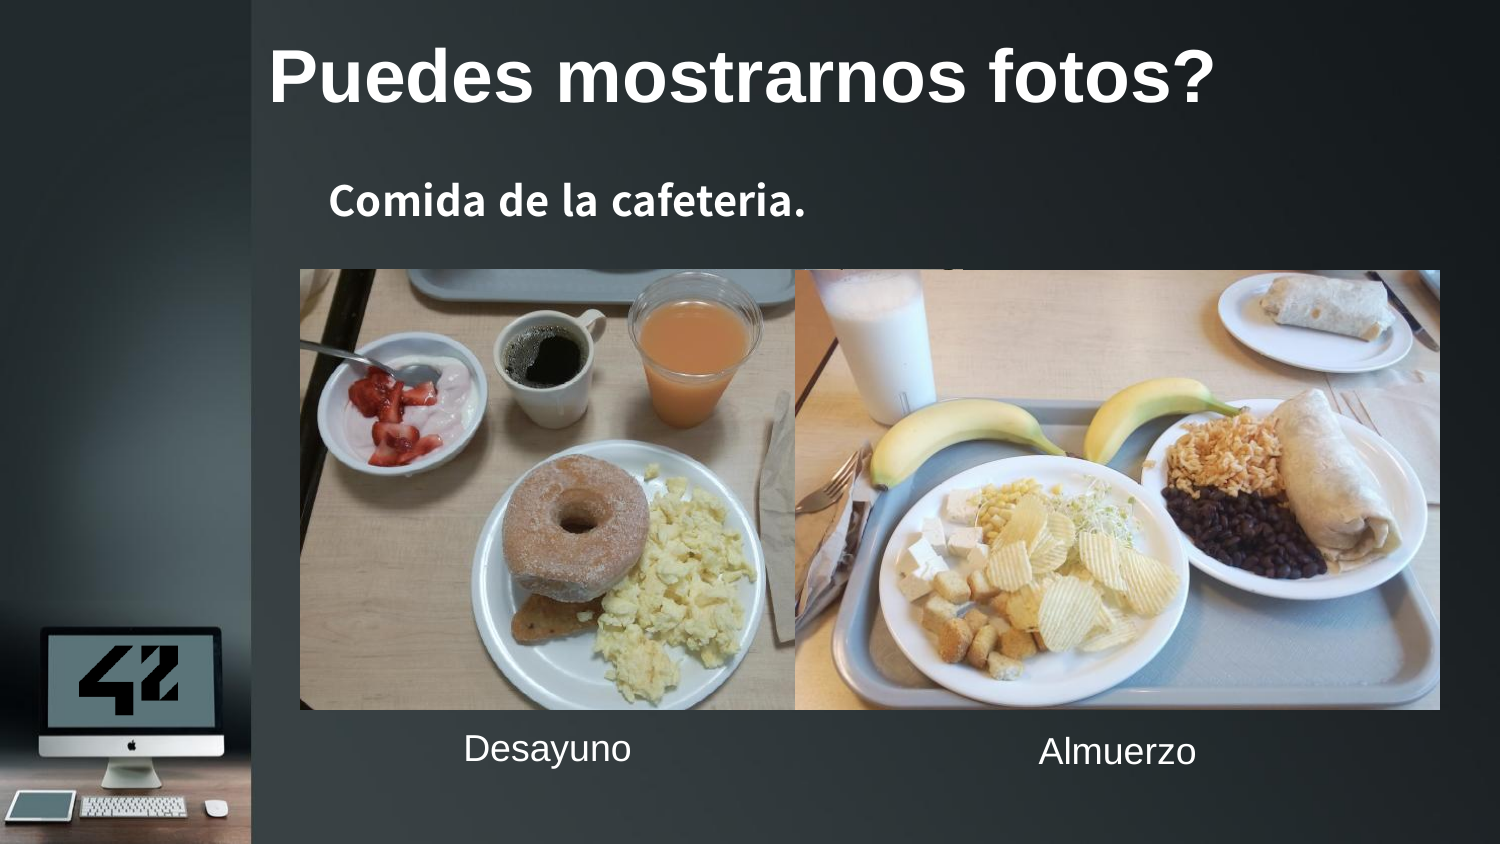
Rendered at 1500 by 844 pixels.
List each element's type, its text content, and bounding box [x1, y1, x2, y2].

title Puedes mostrarnos fotos? [253, 0, 1500, 146]
text_box Almuerzo [945, 723, 1291, 781]
list Comida de la cafeteria. [313, 161, 1459, 238]
text_box Desayuno [375, 720, 721, 777]
picture [0, 0, 1500, 844]
